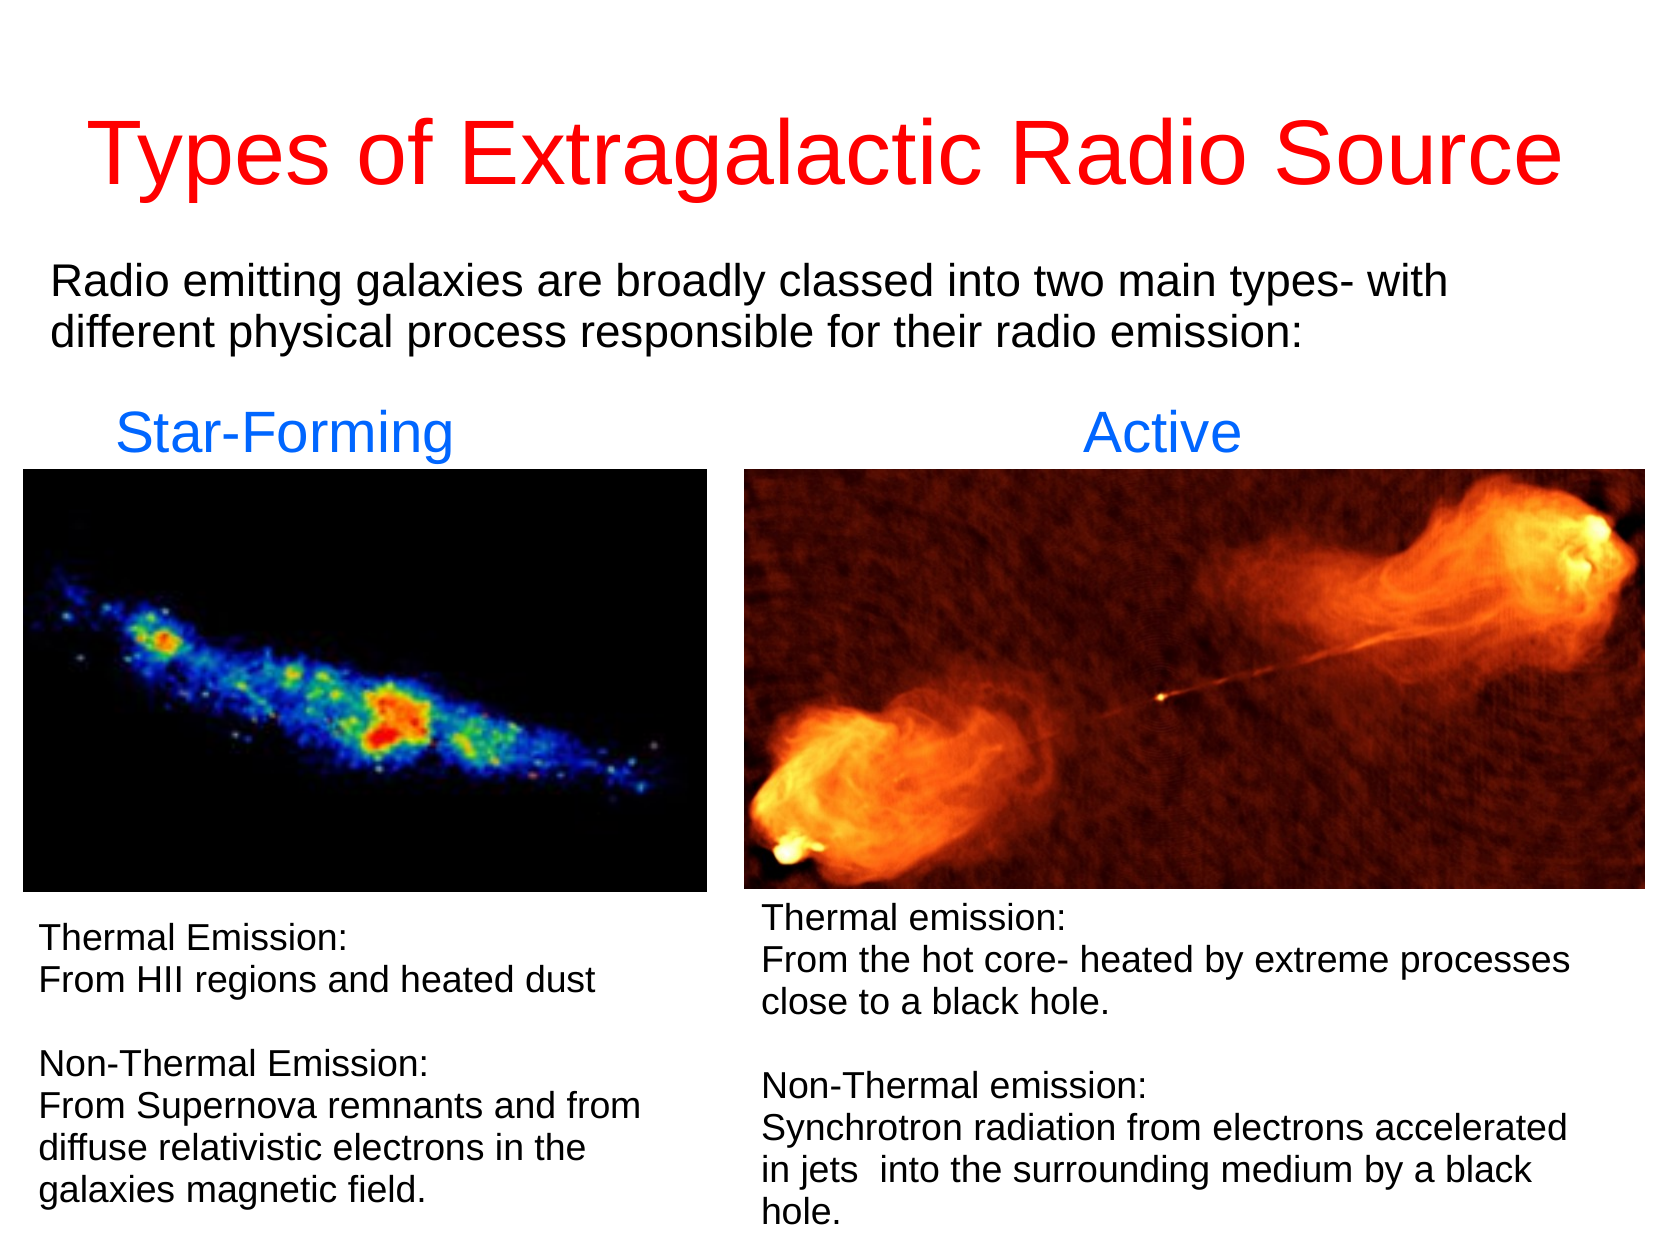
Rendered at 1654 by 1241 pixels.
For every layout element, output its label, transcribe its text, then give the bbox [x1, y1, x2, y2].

picture [23, 469, 707, 892]
text_box Thermal Emission: From HII regions and heated dust Non-Thermal Emission: From Supernova remnants and from diffuse relativistic electrons in the galaxies magnetic field. [23, 909, 697, 1219]
picture [744, 469, 1645, 889]
text_box Radio emitting galaxies are broadly classed into two main types- with different physical process responsible for their radio emission: Star-Forming Active [35, 247, 1630, 544]
text_box Thermal emission: From the hot core- heated by extreme processes close to a black hole. Non-Thermal emission: Synchrotron radiation from electrons accelerated in jets into the surrounding medium by a black hole. [746, 888, 1609, 1240]
title Types of Extragalactic Radio Source [82, 49, 1571, 247]
